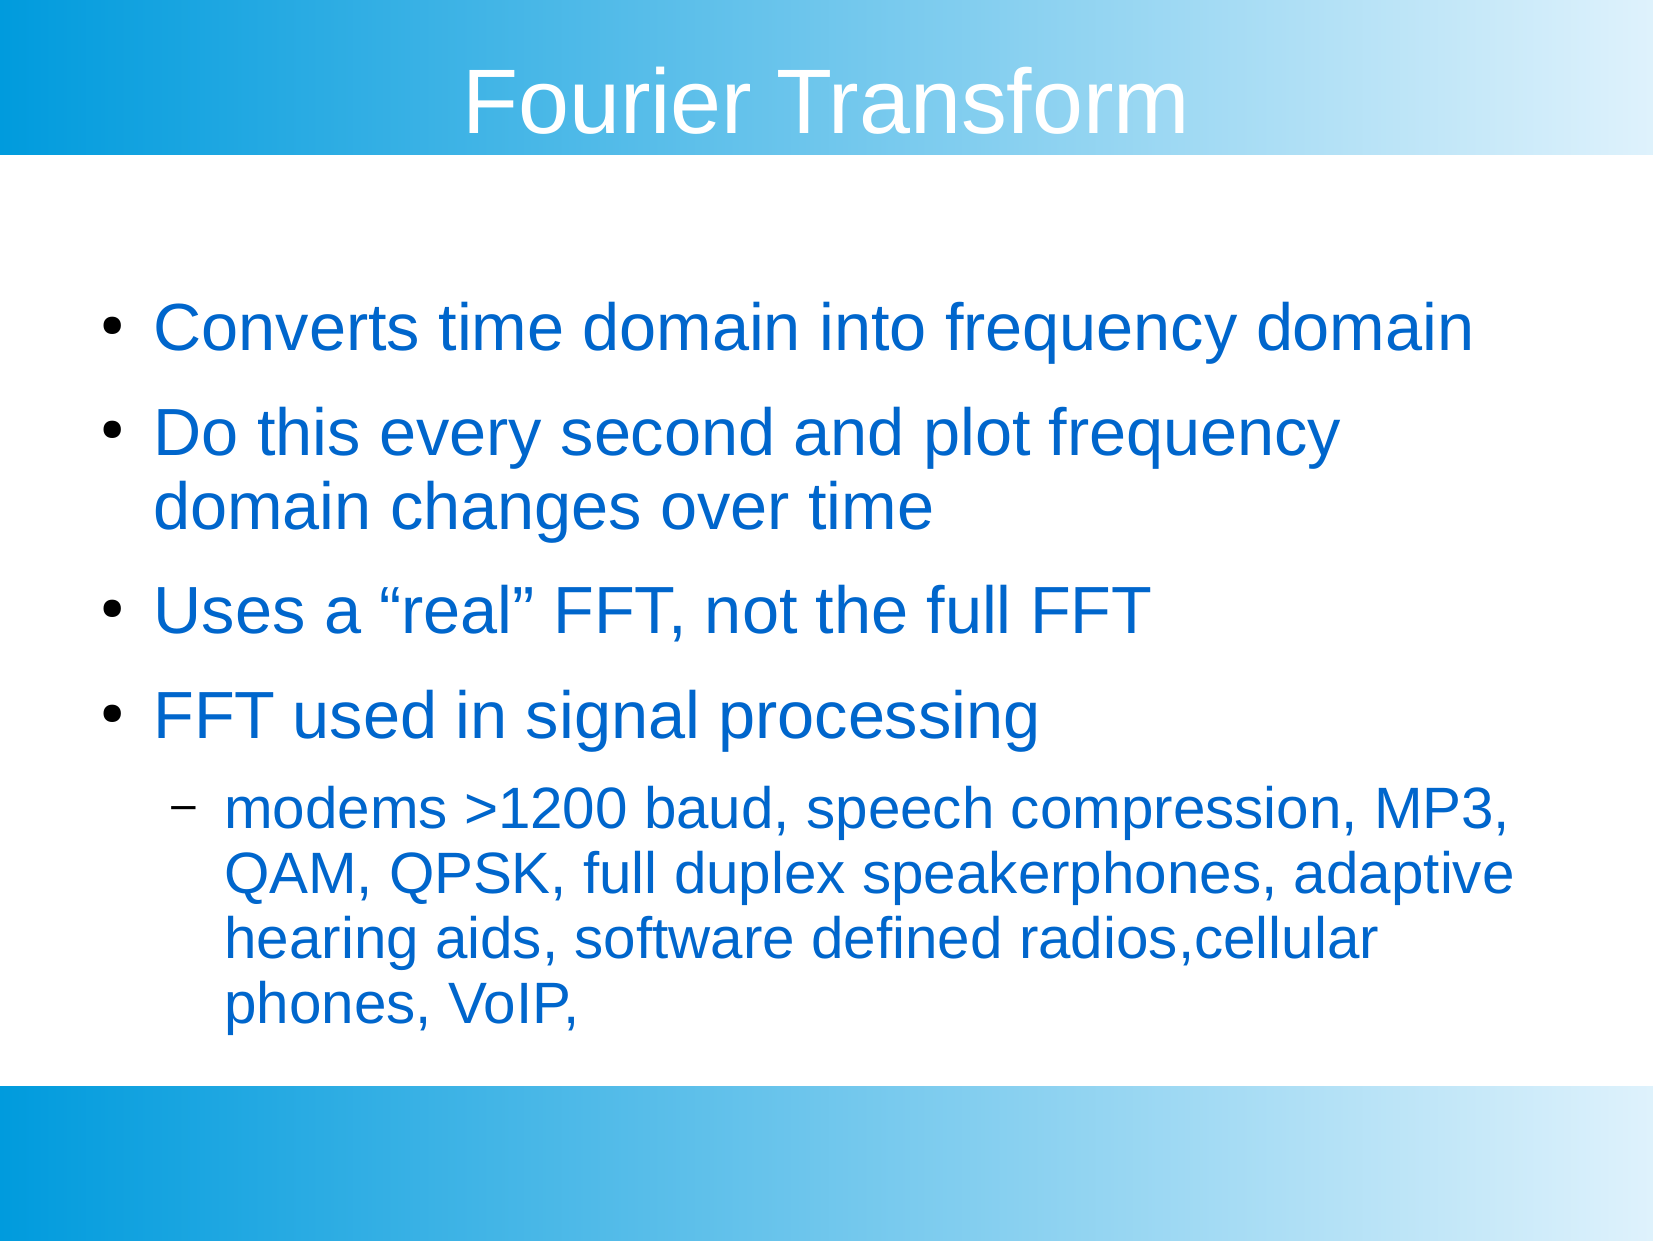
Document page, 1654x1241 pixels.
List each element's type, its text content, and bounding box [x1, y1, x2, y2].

title Fourier Transform [82, 49, 1571, 155]
list Converts time domain into frequency domain Do this every second and plot frequency domain changes over time Uses a “real” FFT, not the full FFT FFT used in signal processing modems >1200 baud, speech compression, MP3, QAM, QPSK, full duplex speakerphones, adaptive hearing aids, software defined radios,cellular phones, VoIP, [82, 290, 1571, 1010]
